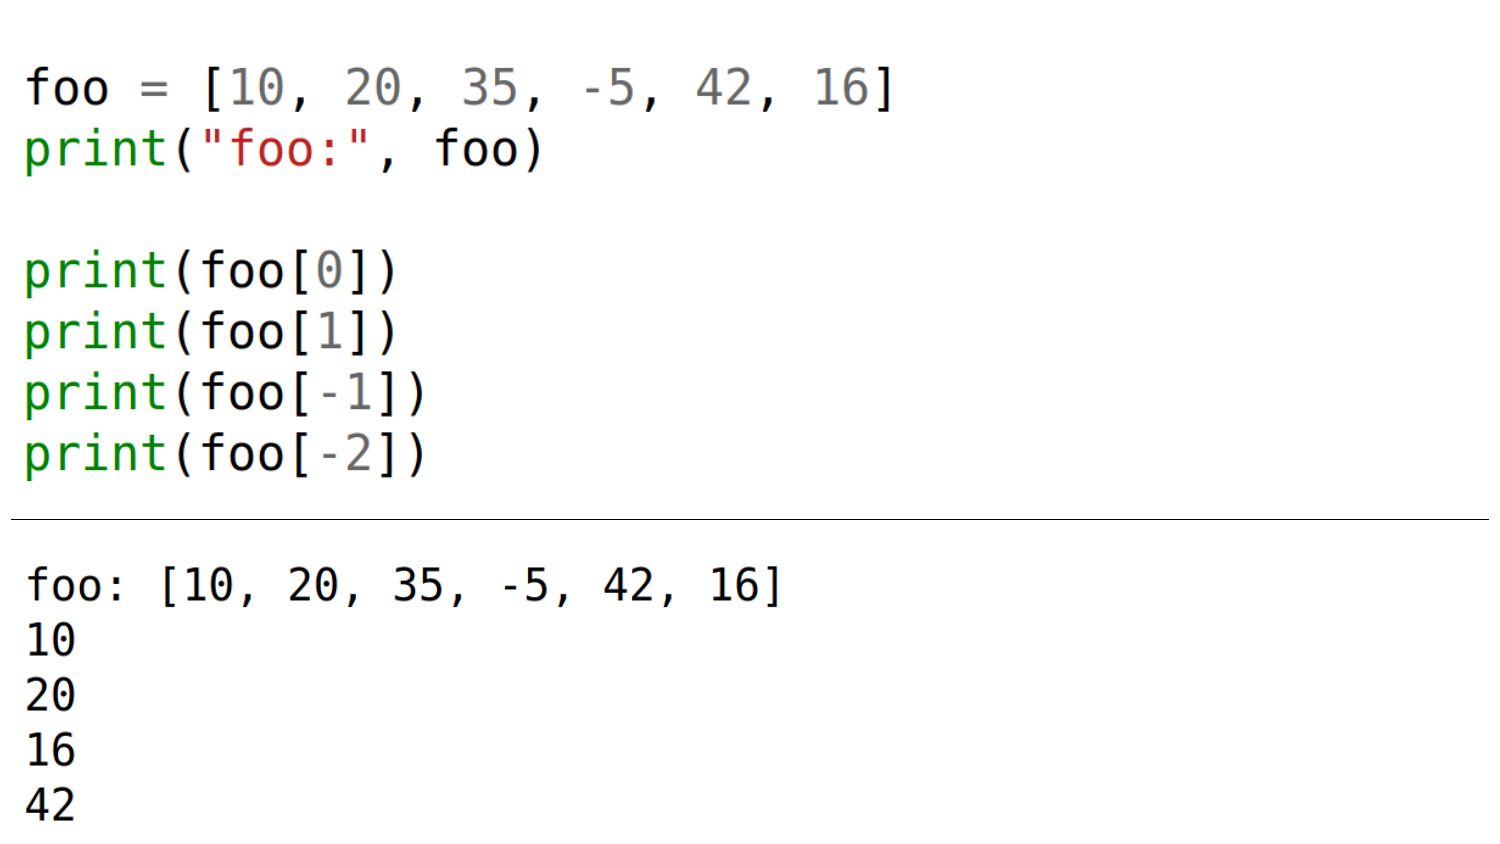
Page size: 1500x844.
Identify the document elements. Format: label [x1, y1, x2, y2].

picture [8, 51, 908, 508]
picture [11, 551, 792, 836]
